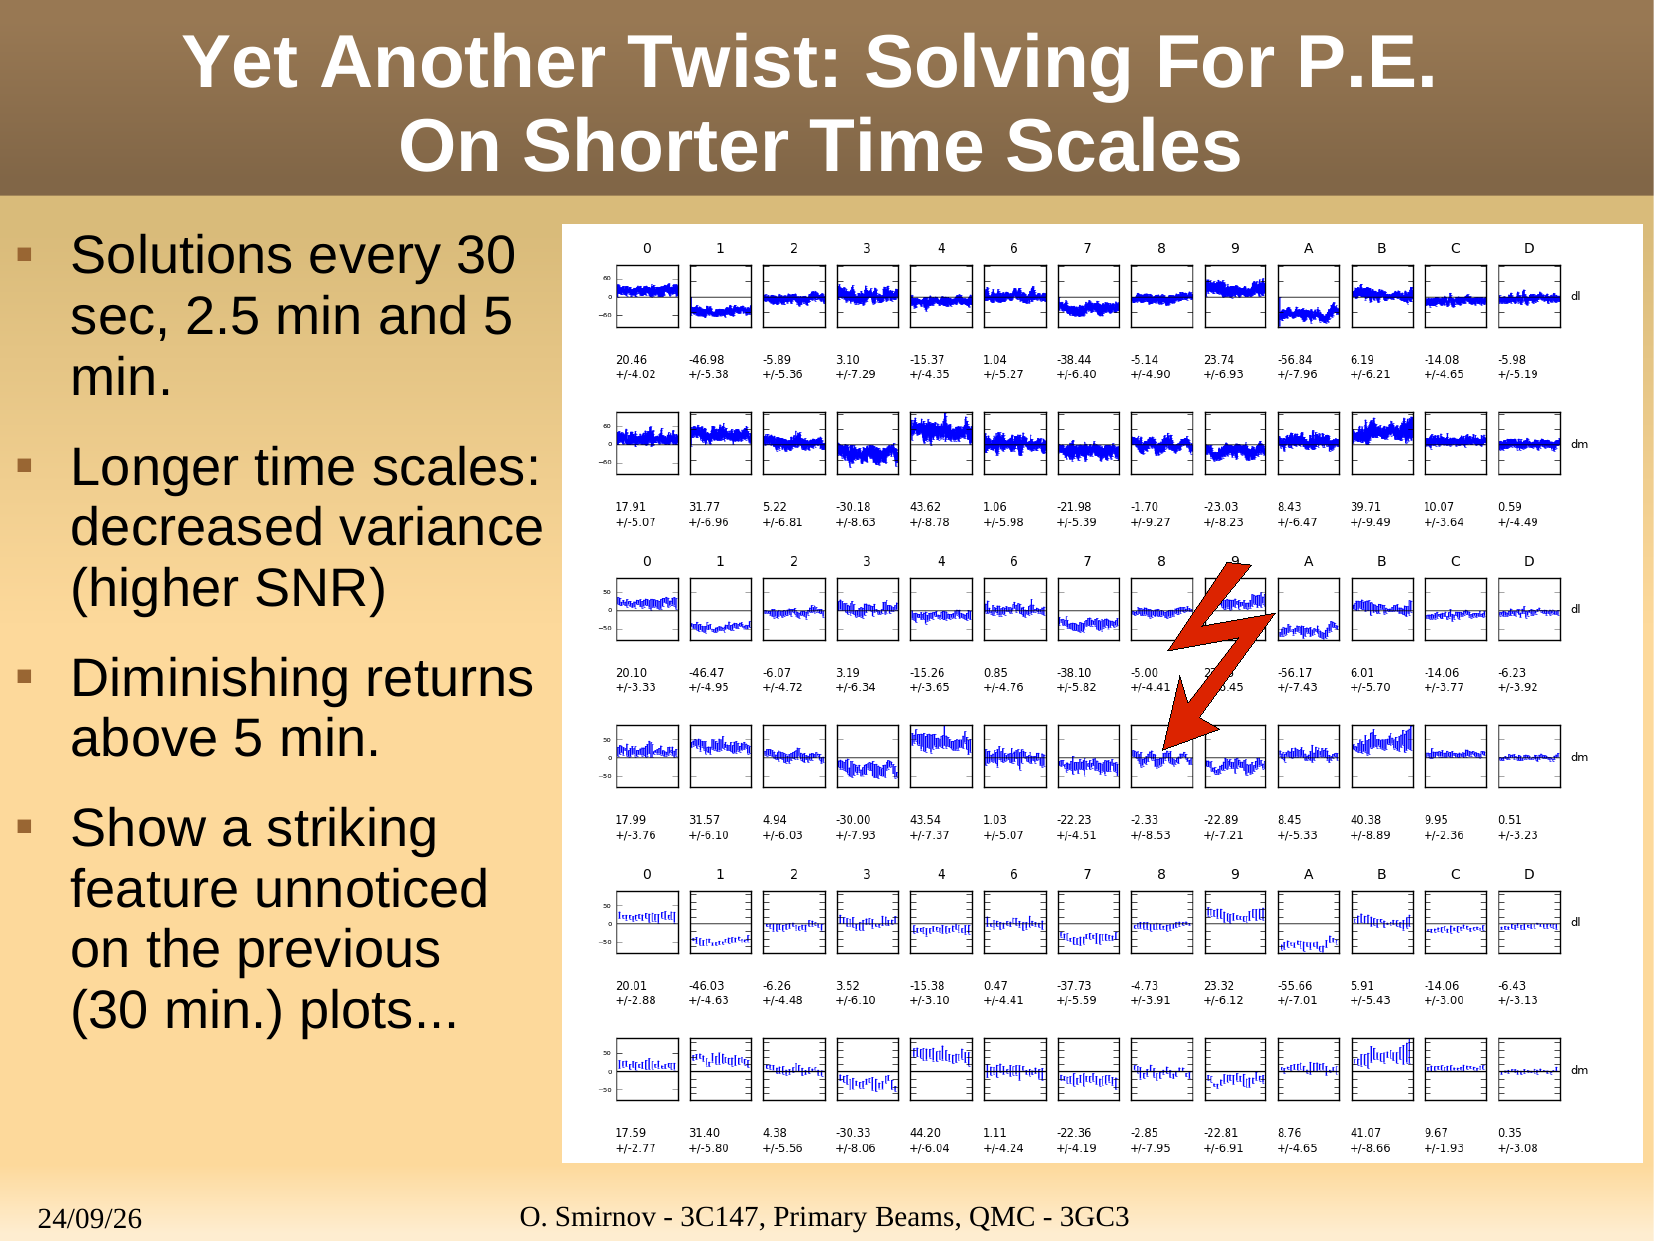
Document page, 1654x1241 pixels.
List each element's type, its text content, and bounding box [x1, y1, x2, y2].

list Solutions every 30 sec, 2.5 min and 5 min. Longer time scales: decreased variance (higher SNR) Diminishing returns above 5 min. Show a striking feature unnoticed on the previous (30 min.) plots... [0, 225, 550, 1163]
text_box [1162, 562, 1276, 751]
picture [0, 0, 1654, 1241]
title Yet Another Twist: Solving For P.E. On Shorter Time Scales [76, 7, 1565, 200]
